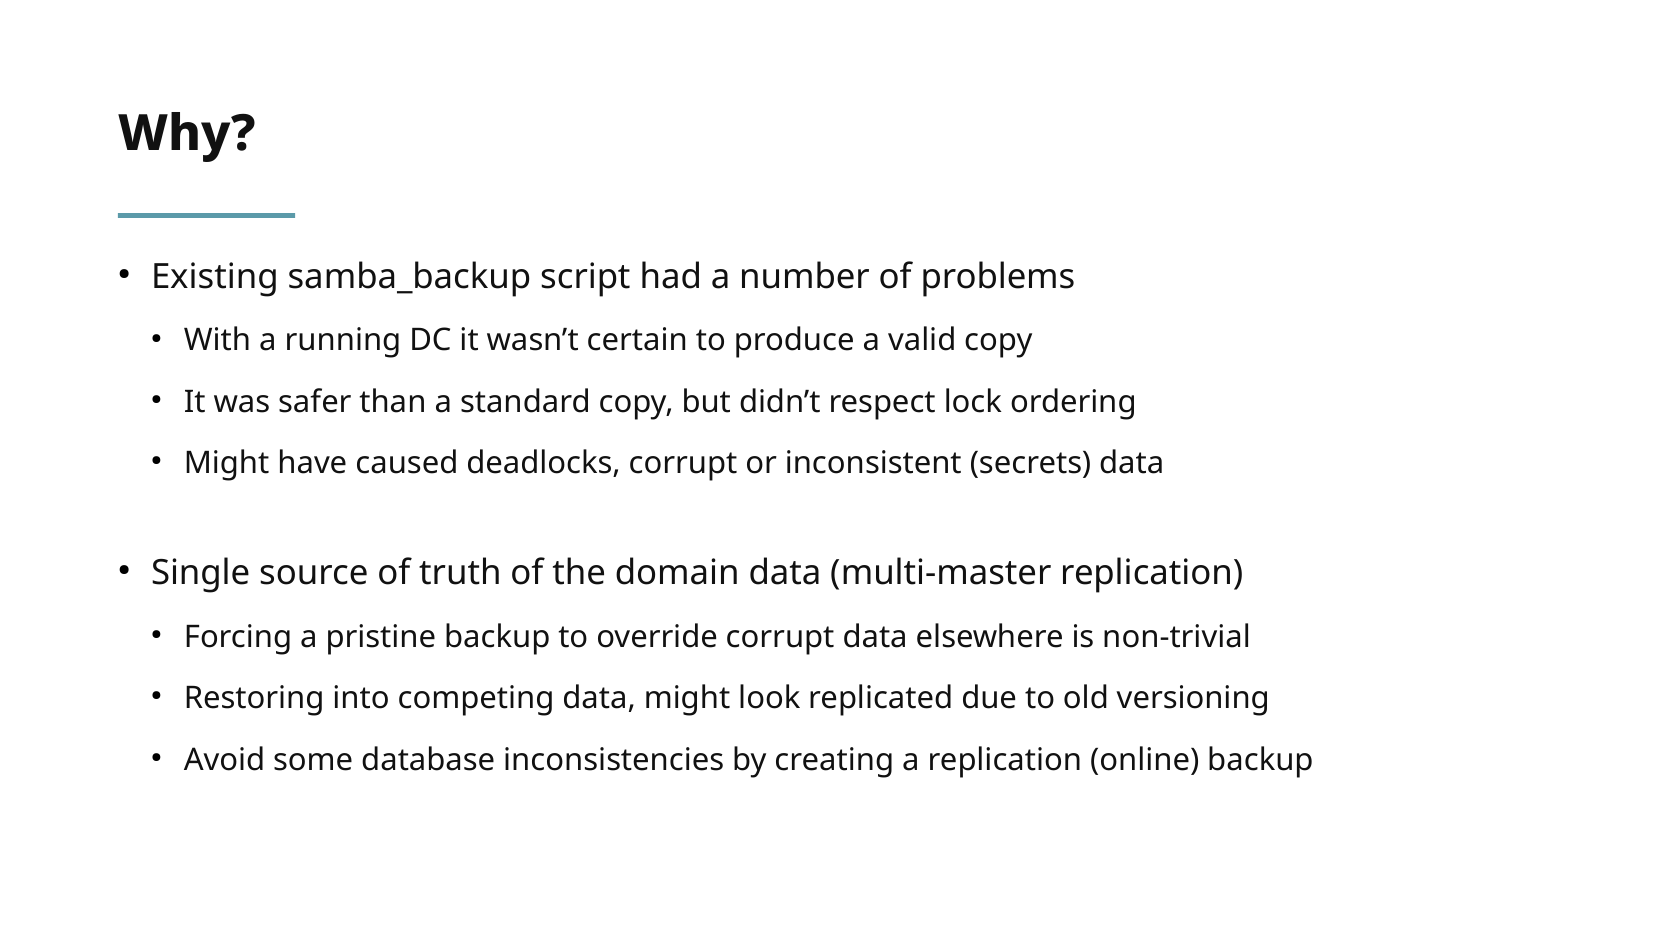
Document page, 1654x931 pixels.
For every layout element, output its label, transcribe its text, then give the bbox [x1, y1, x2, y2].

title Why? [118, 105, 1536, 166]
list Existing samba_backup script had a number of problems With a running DC it wasn’t certain to produce a valid copy It was safer than a standard copy, but didn’t respect lock ordering Might have caused deadlocks, corrupt or inconsistent (secrets) data Single source of truth of the domain data (multi-master replication) Forcing a pristine backup to override corrupt data elsewhere is non-trivial Restoring into competing data, might look replicated due to old versioning Avoid some database inconsistencies by creating a replication (online) backup [118, 250, 1536, 783]
